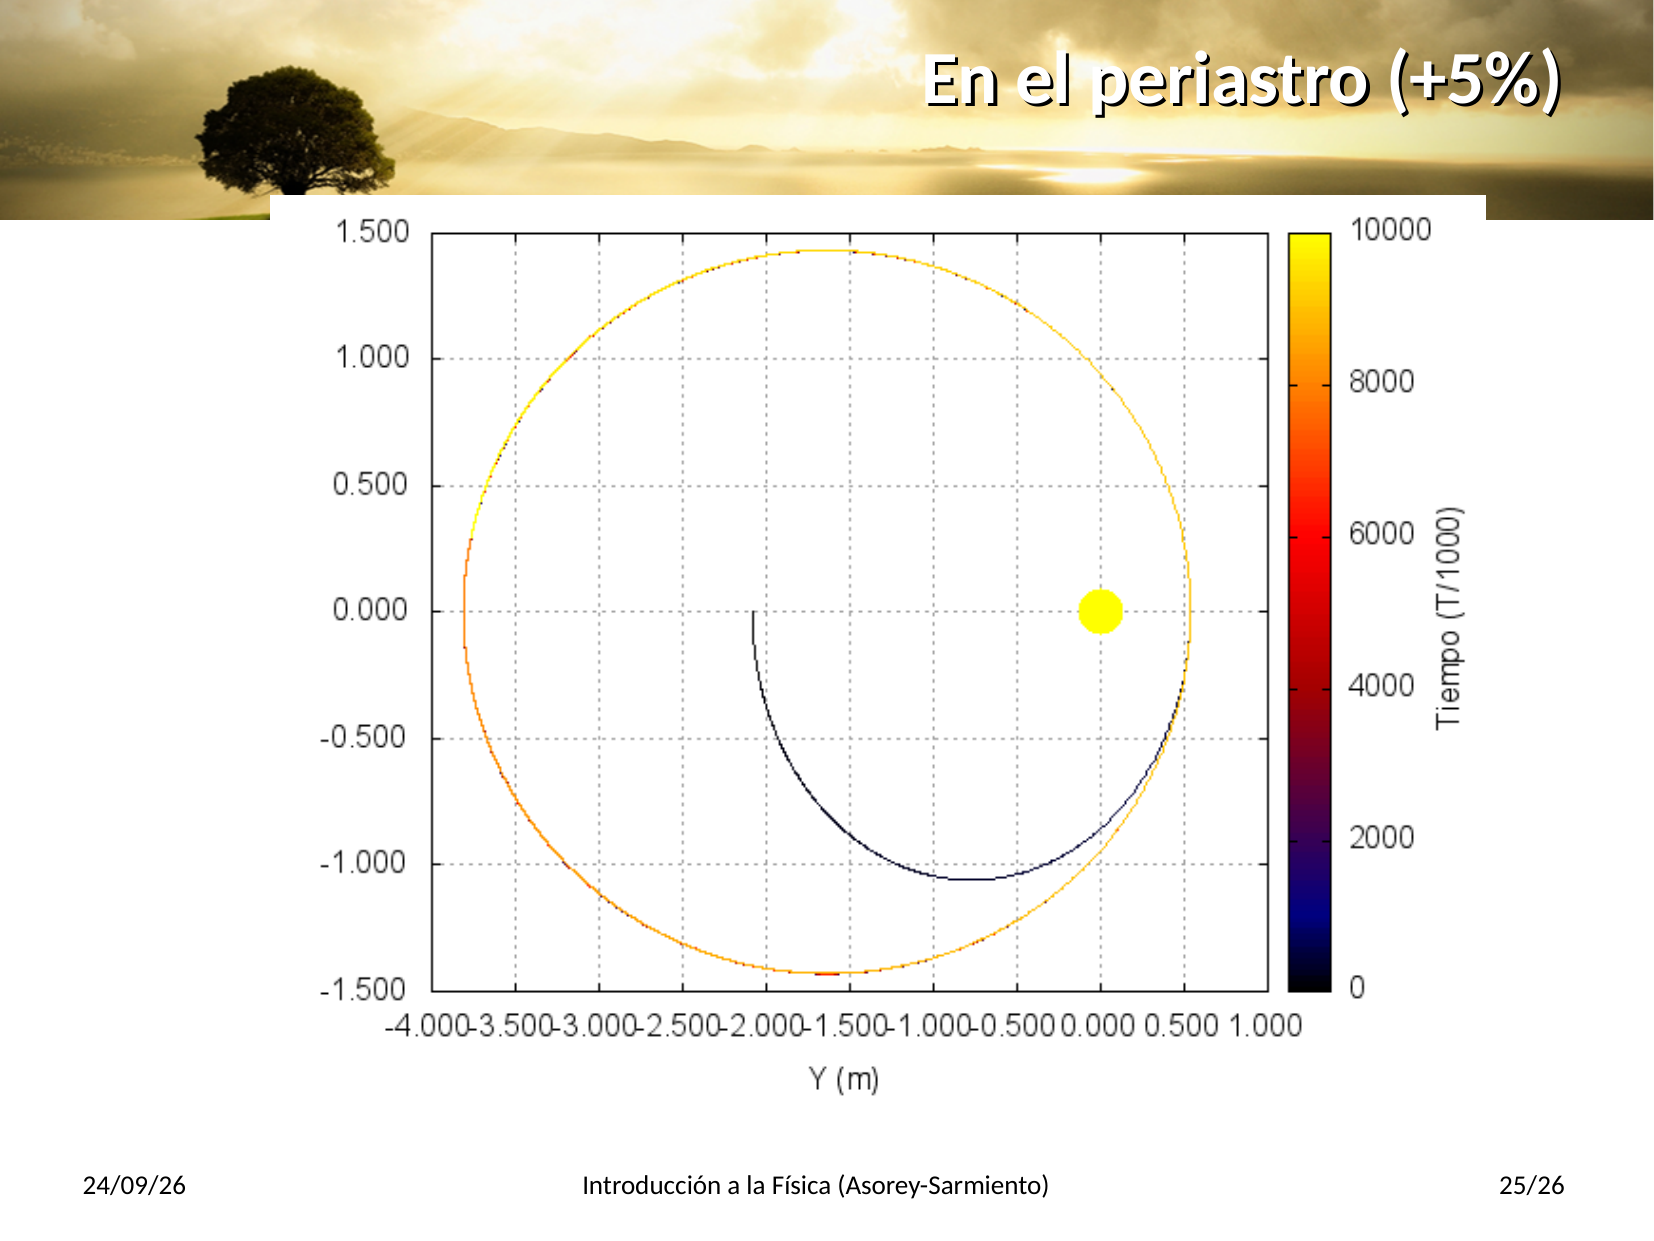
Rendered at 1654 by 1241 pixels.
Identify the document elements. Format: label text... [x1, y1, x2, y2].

picture [0, 0, 1654, 1108]
title En el periastro (+5%) [75, 19, 1564, 151]
